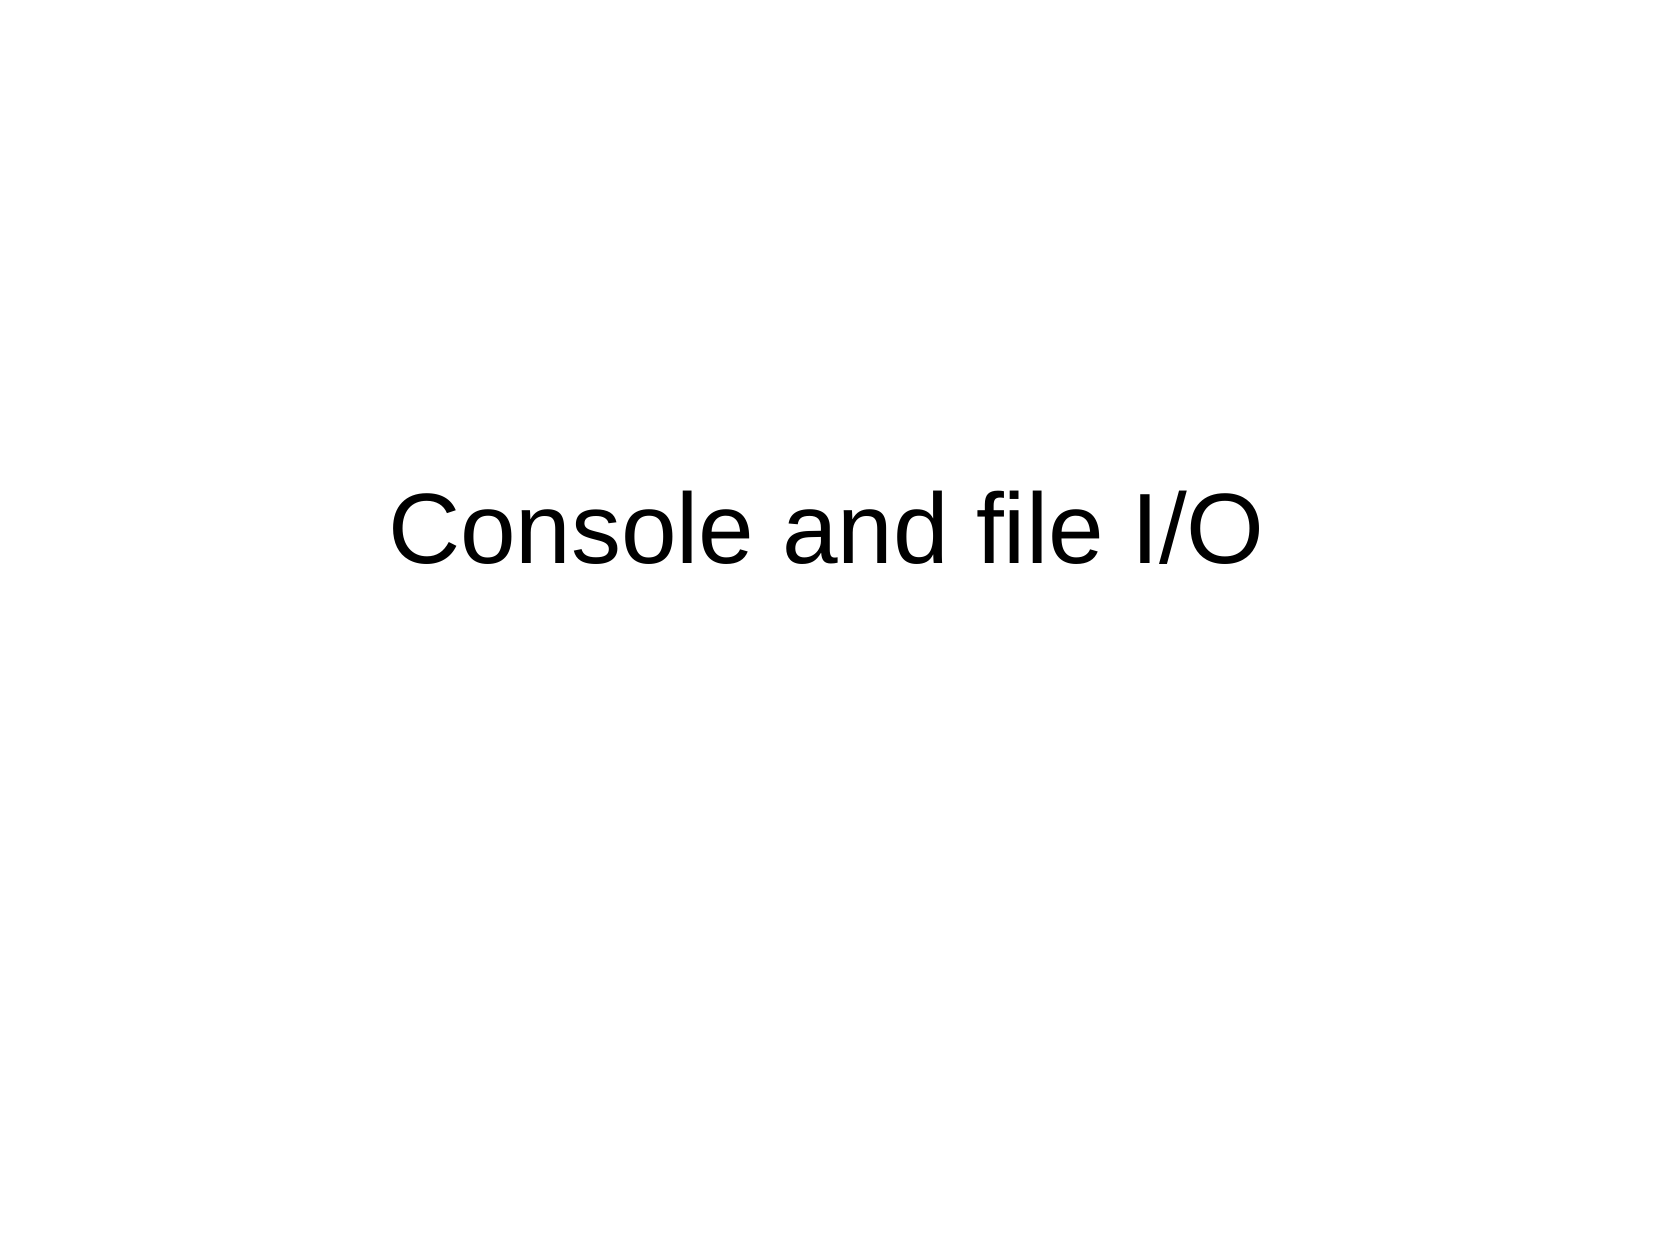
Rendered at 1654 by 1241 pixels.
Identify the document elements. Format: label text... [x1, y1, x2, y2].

subtitle Console and file I/O [82, 49, 1571, 1010]
